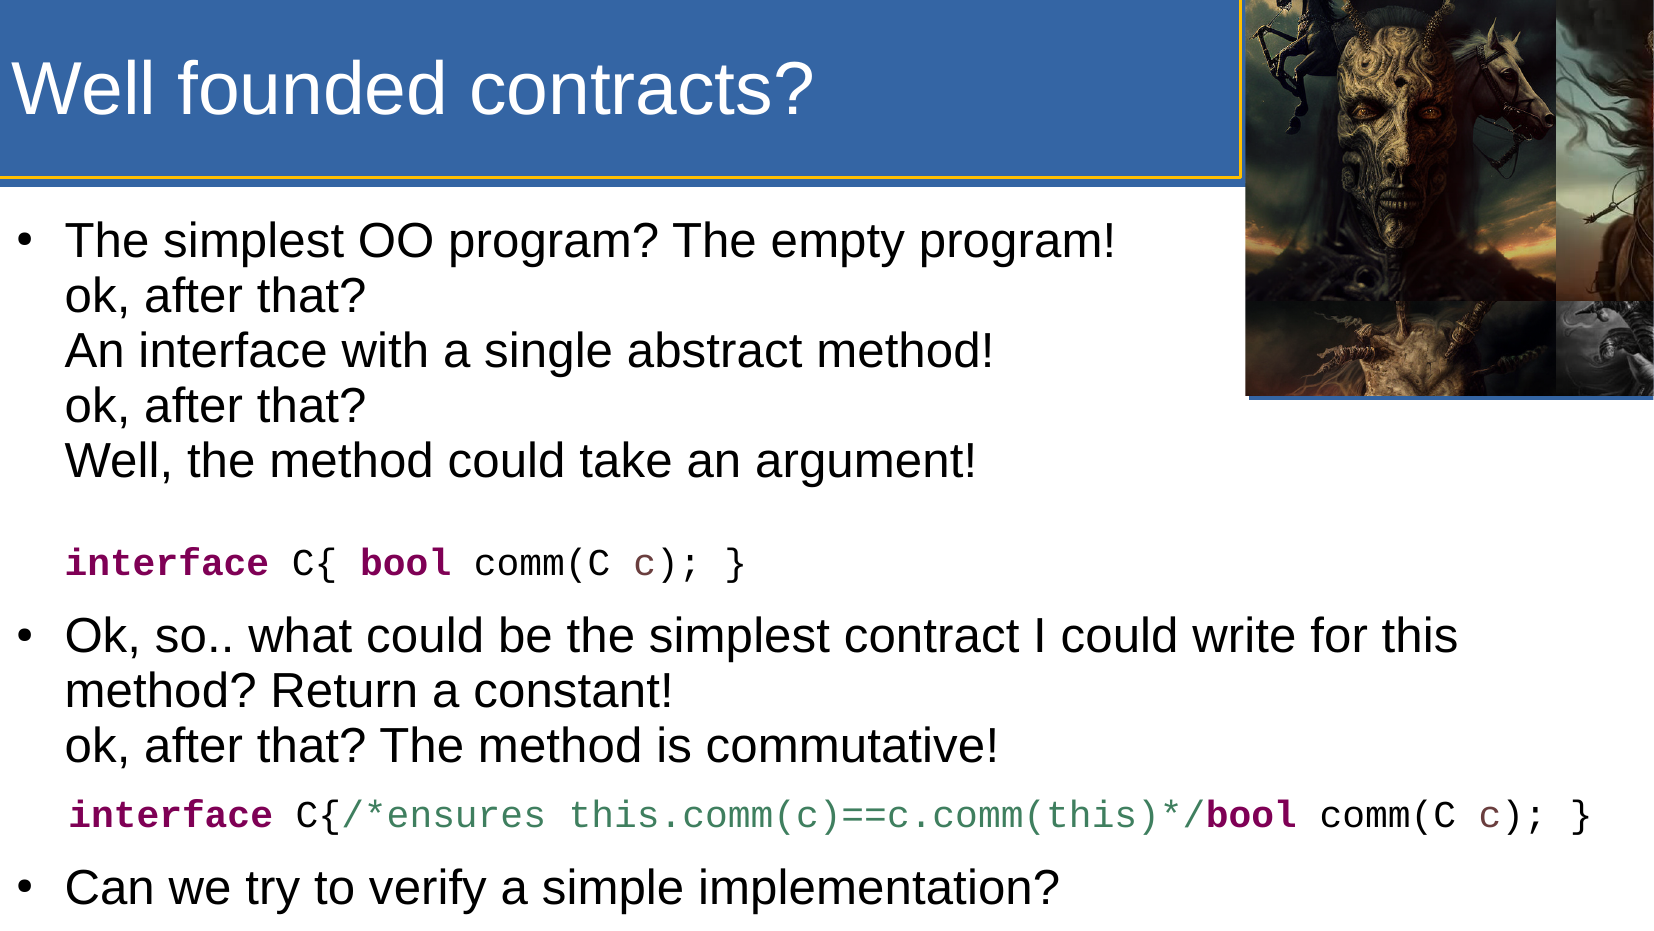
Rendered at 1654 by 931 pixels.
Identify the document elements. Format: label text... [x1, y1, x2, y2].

picture [1245, 0, 1654, 396]
list The simplest OO program? The empty program! ok, after that? An interface with a single abstract method! ok, after that? Well, the method could take an argument! interface C{ bool comm(C c); } Ok, so.. what could be the simplest contract I could write for this method? Return a constant! ok, after that? The method is commutative! interface C{/*ensures this.comm(c)==c.comm(this)*/bool comm(C c); } Can we try to verify a simple implementation? [0, 213, 1651, 919]
title Well founded contracts? [11, 14, 1164, 163]
